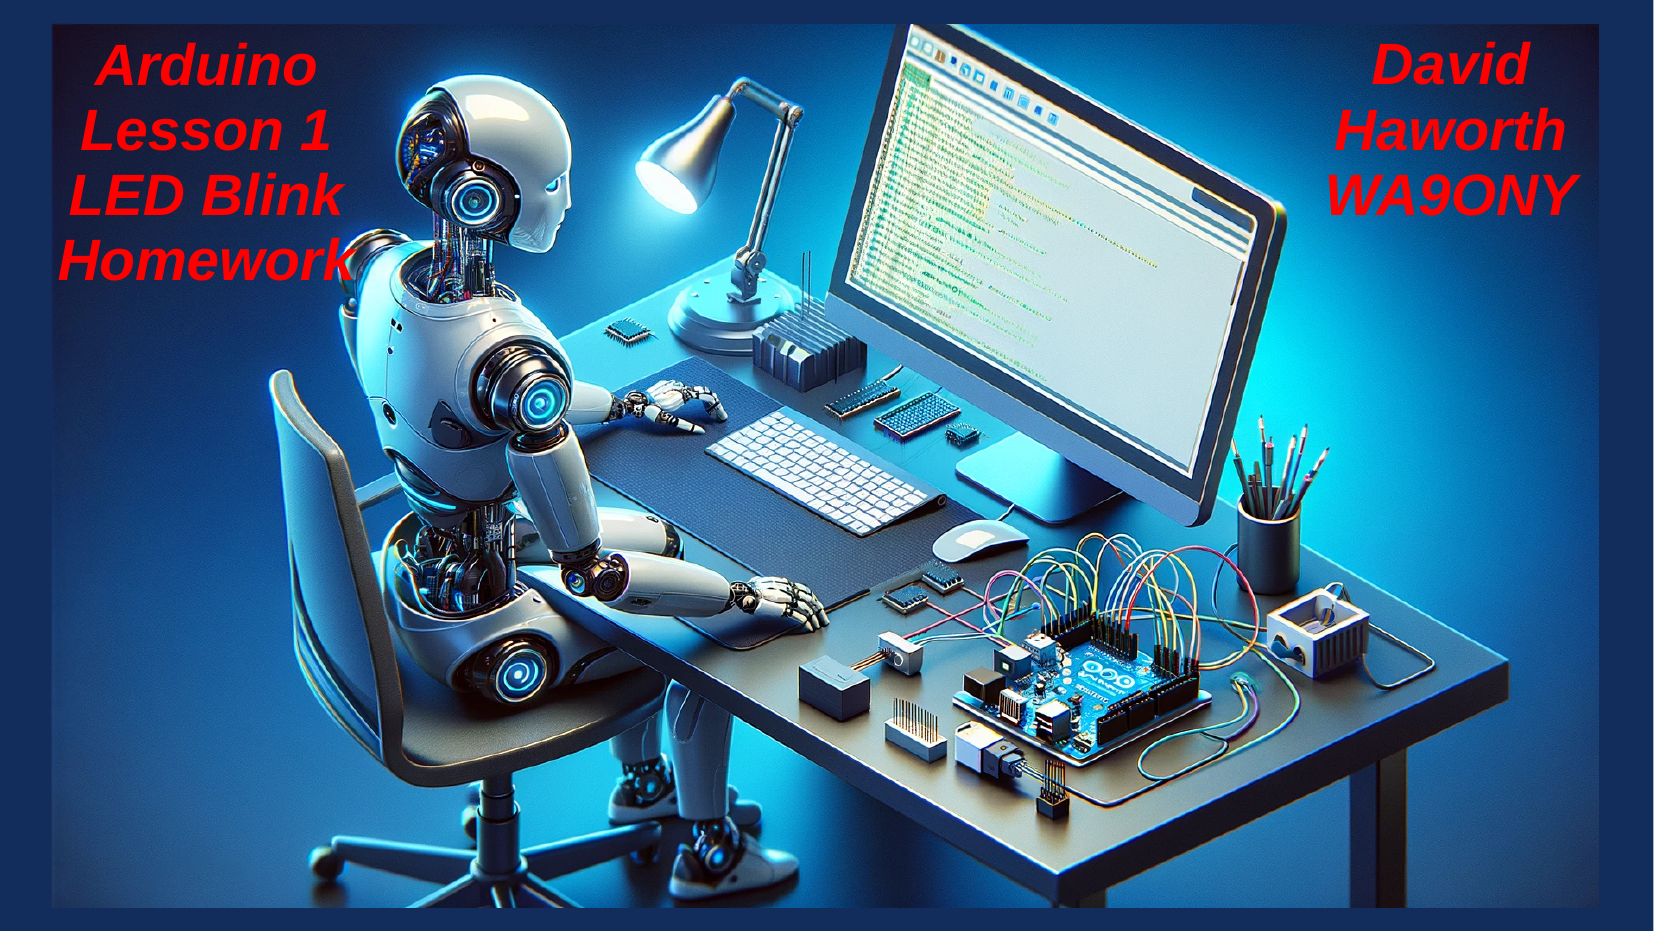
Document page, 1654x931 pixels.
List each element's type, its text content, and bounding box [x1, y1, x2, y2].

text_box David Haworth WA9ONY [1281, 24, 1620, 235]
picture [0, 0, 1654, 931]
text_box Arduino Lesson 1 LED Blink Homework [37, 25, 376, 301]
